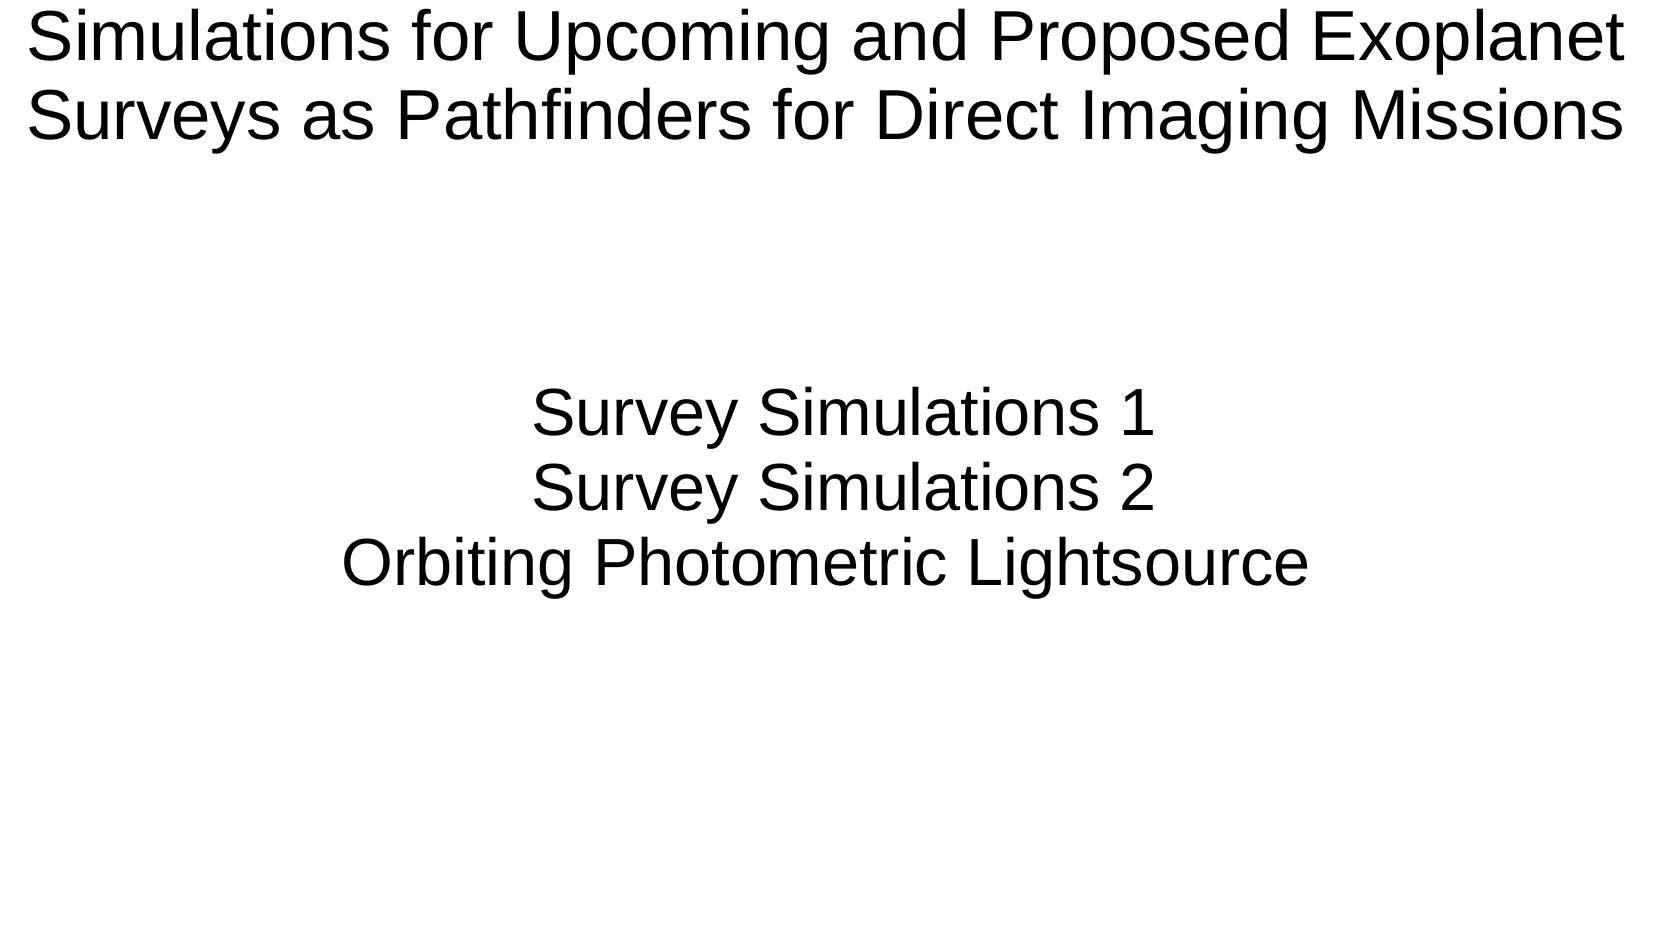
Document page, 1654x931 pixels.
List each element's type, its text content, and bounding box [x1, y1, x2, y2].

subtitle Survey Simulations 1 Survey Simulations 2 Orbiting Photometric Lightsource [82, 217, 1571, 758]
title Simulations for Upcoming and Proposed Exoplanet Surveys as Pathfinders for Direct Imaging Missions [0, 0, 1654, 155]
